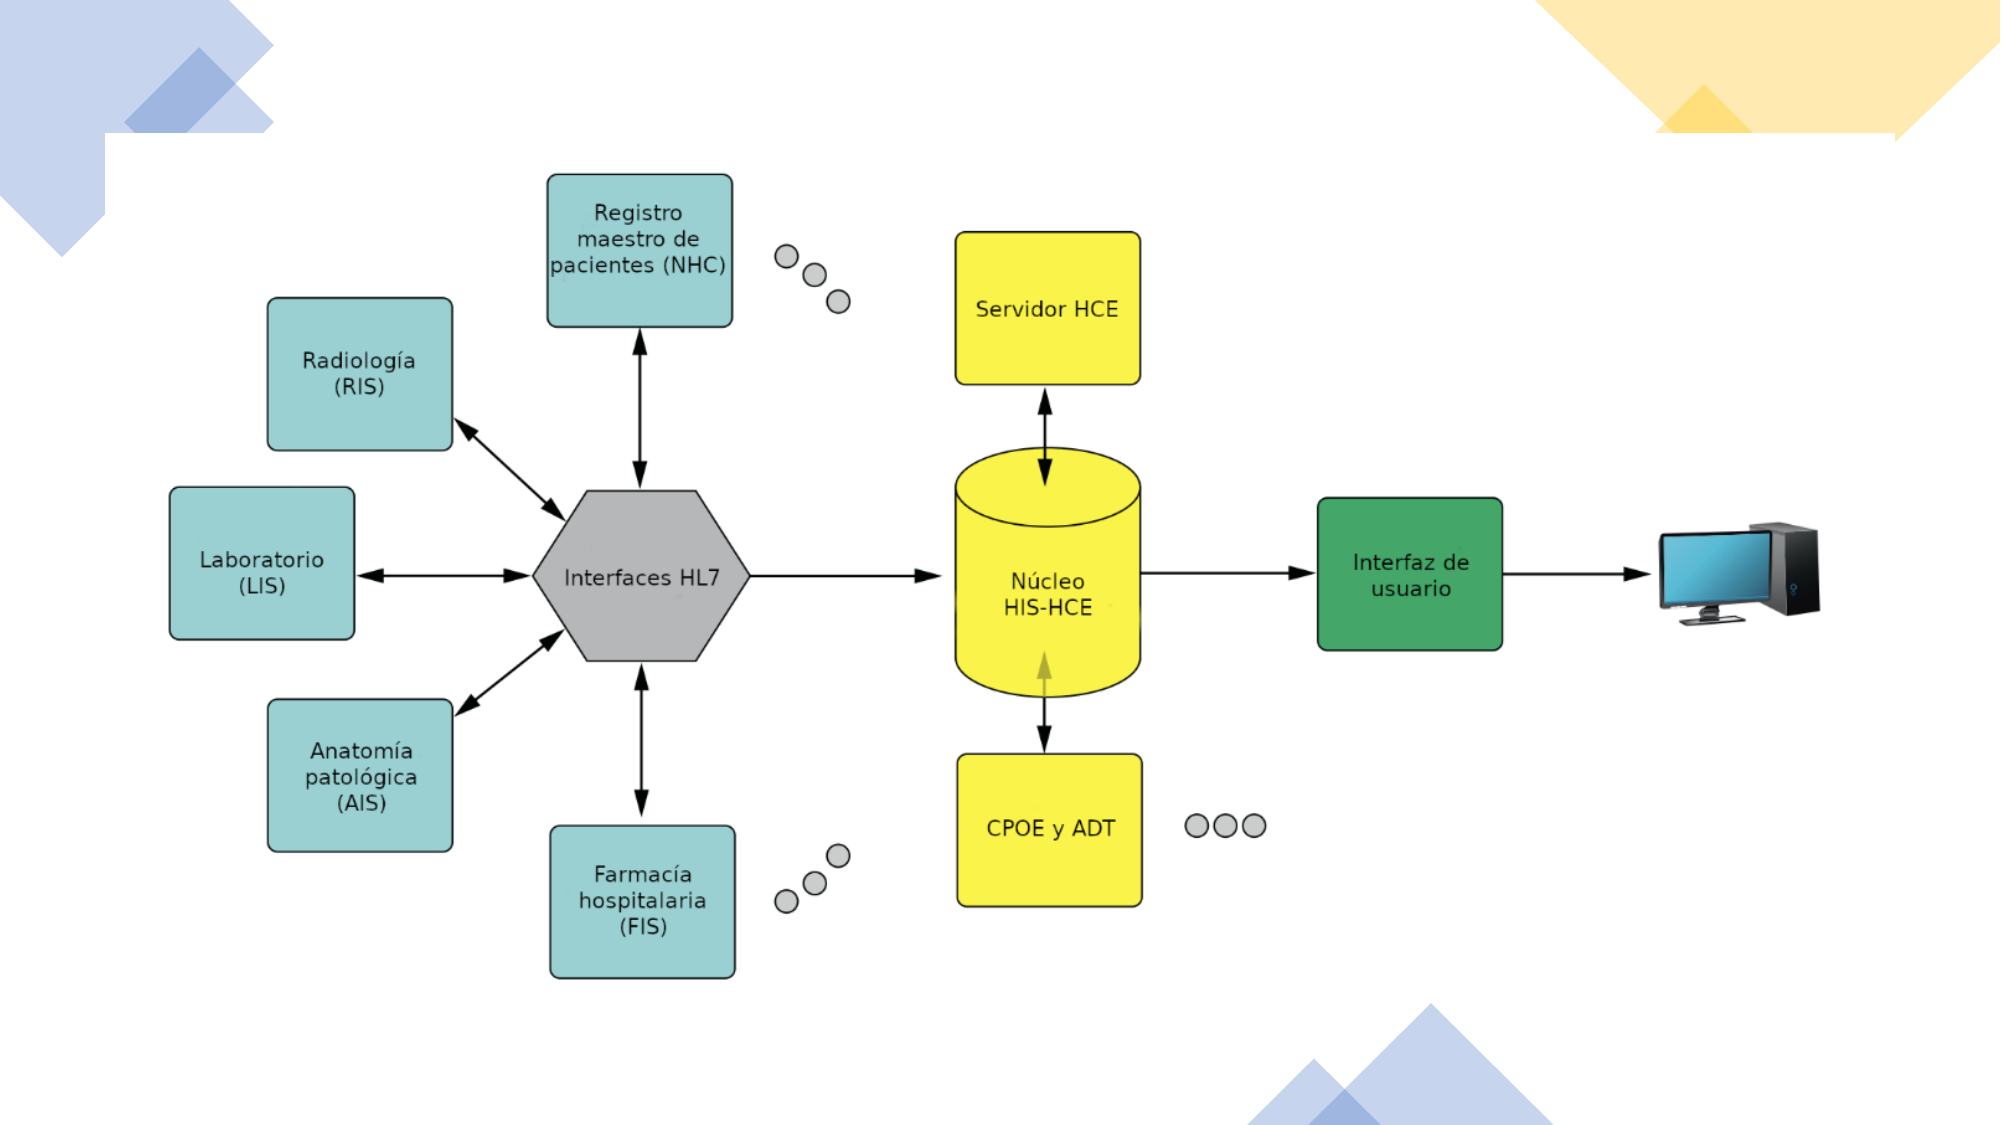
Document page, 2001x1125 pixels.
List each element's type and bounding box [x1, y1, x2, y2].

picture [105, 133, 1895, 992]
text_box [0, 0, 2000, 1125]
